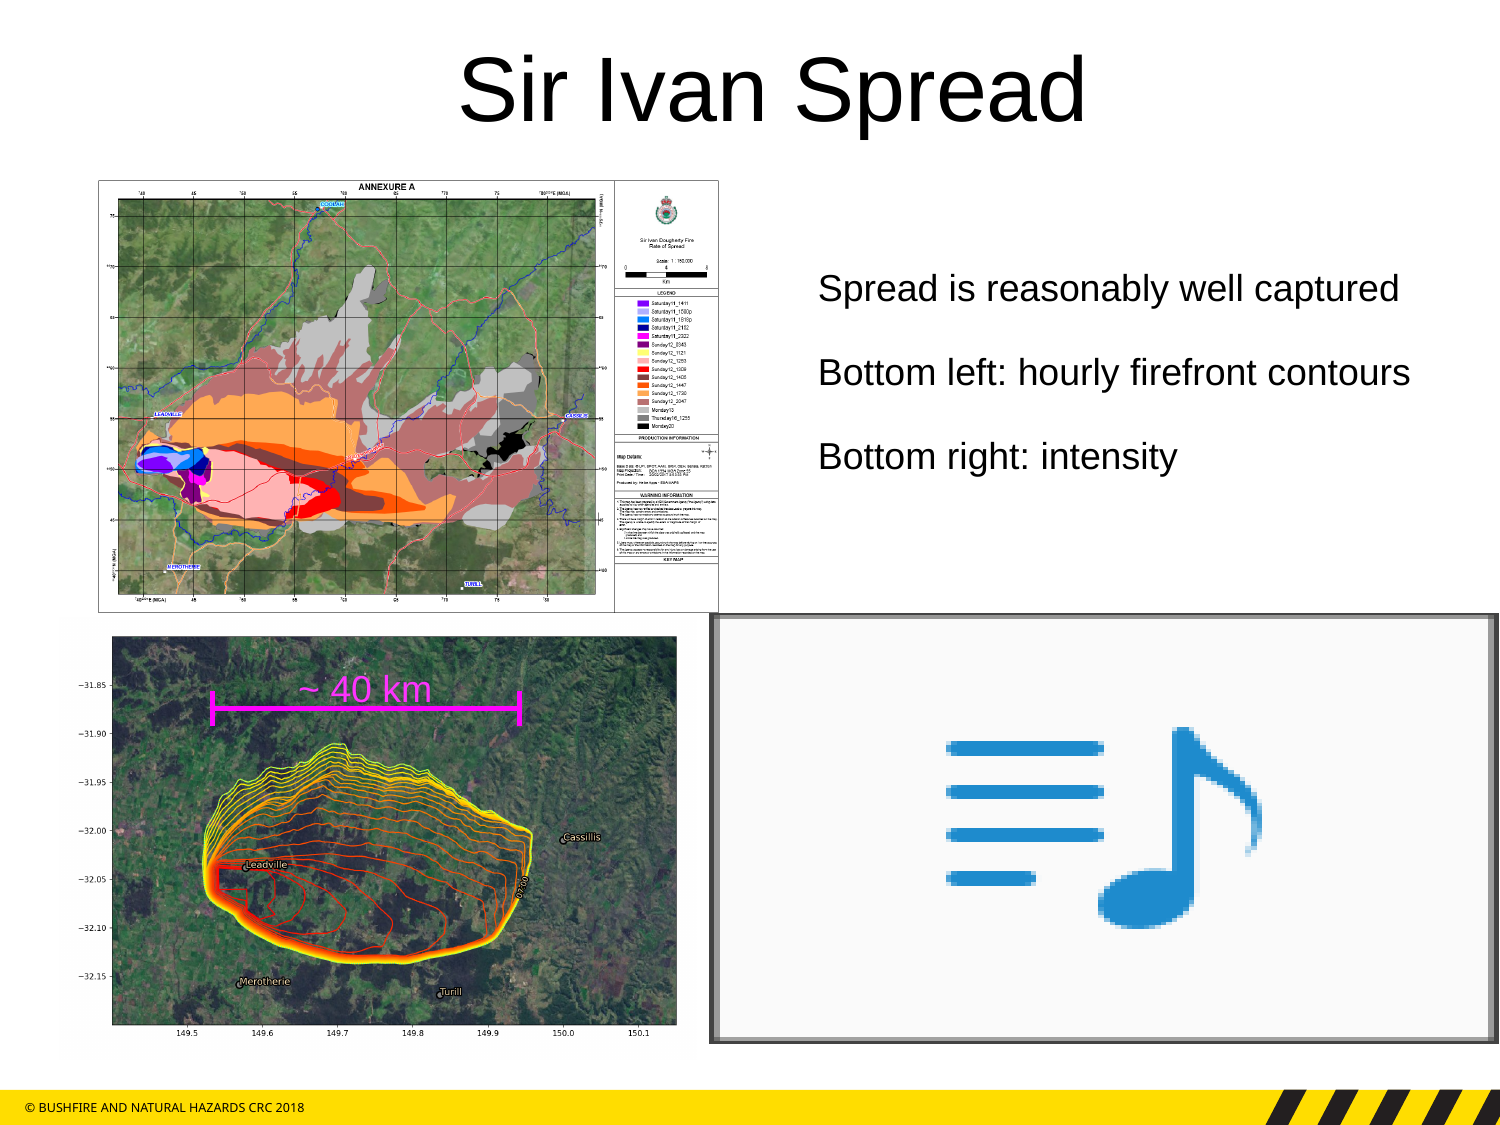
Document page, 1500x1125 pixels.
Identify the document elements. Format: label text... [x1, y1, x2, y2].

picture [59, 617, 697, 1060]
text_box Sir Ivan Spread [454, 13, 1093, 166]
text_box Spread is reasonably well captured Bottom left: hourly firefront contours Bottom right: intensity [803, 259, 1441, 544]
text_box [708, 611, 1500, 1046]
picture [94, 177, 721, 615]
text_box ~ 40 km [283, 661, 544, 719]
